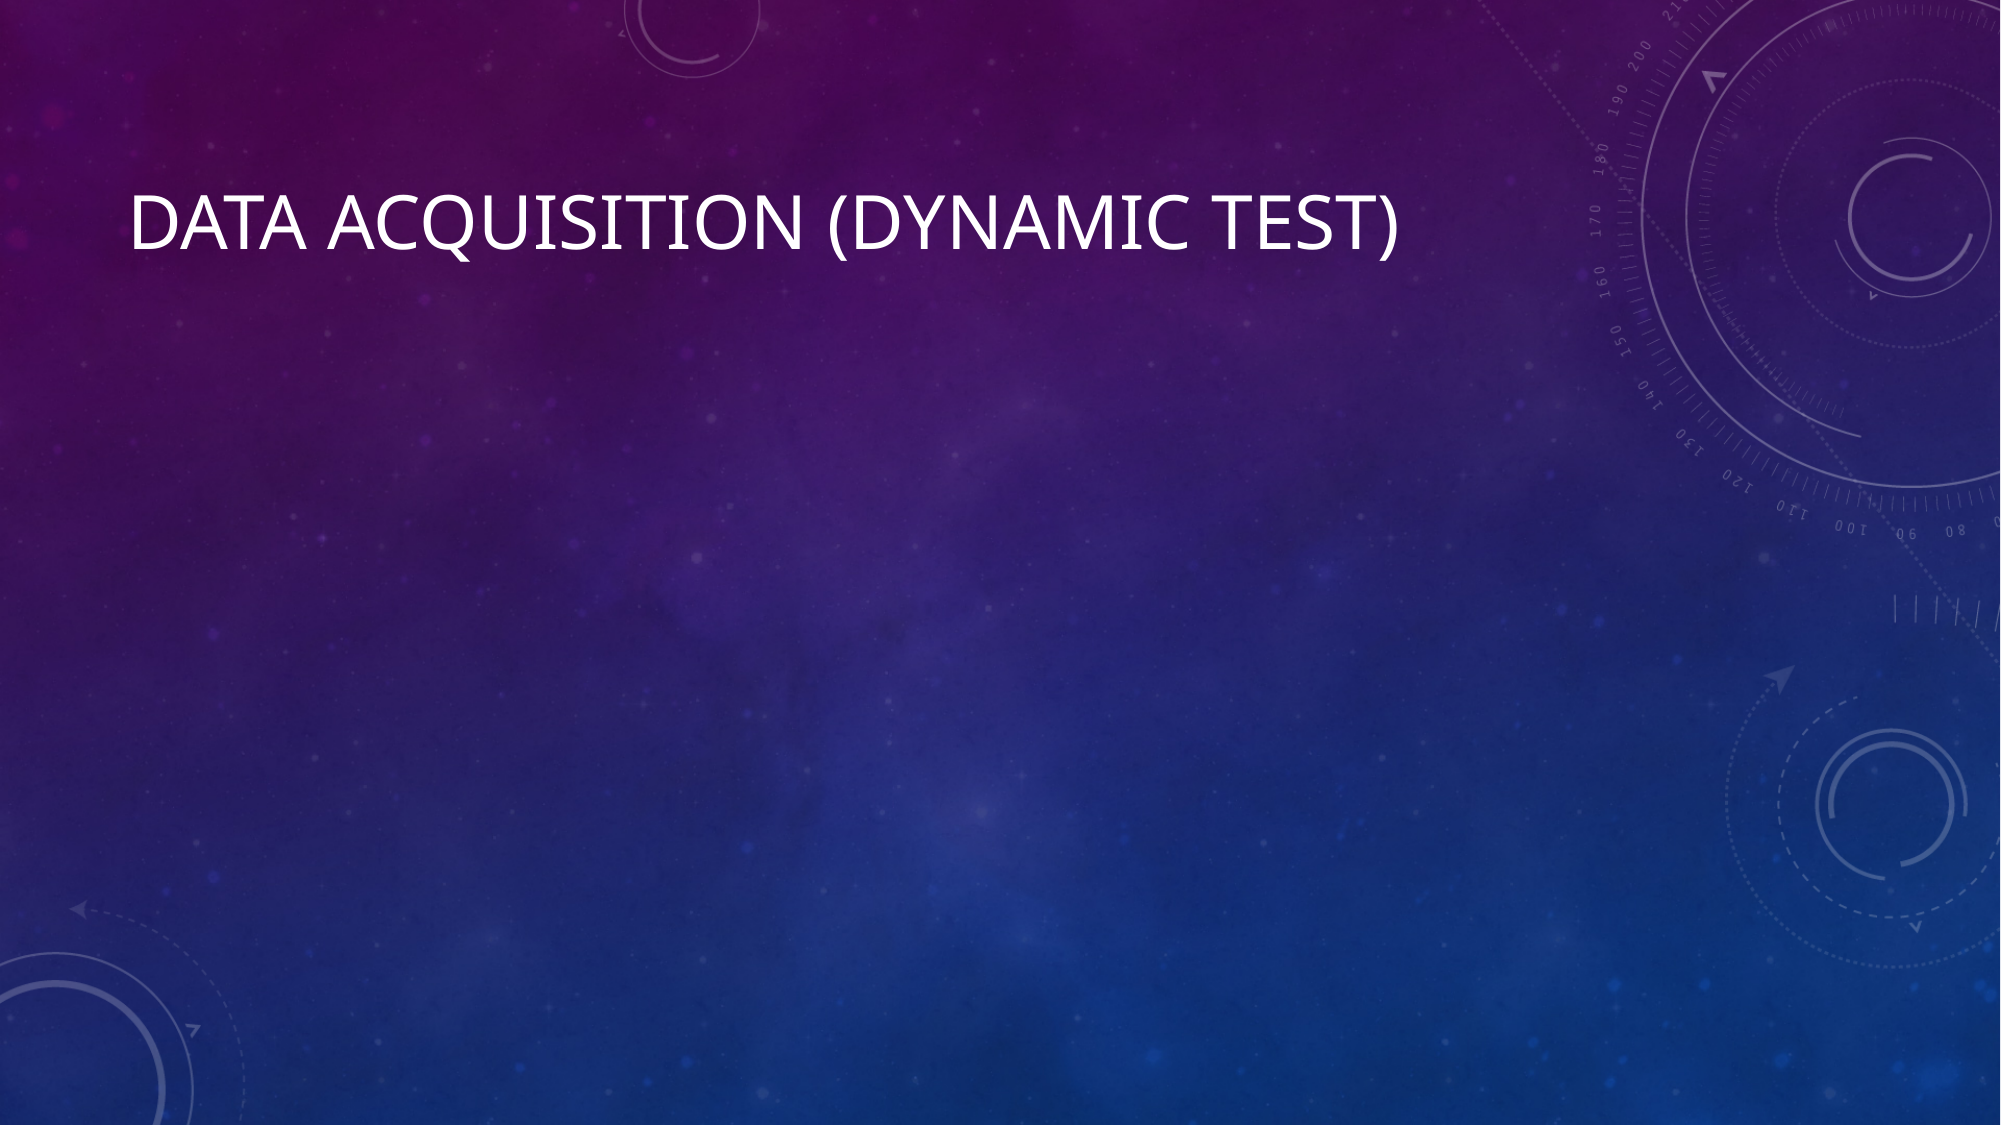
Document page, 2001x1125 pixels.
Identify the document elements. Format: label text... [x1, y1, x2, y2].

title Data acquisition (Dynamic test) [112, 99, 1775, 339]
